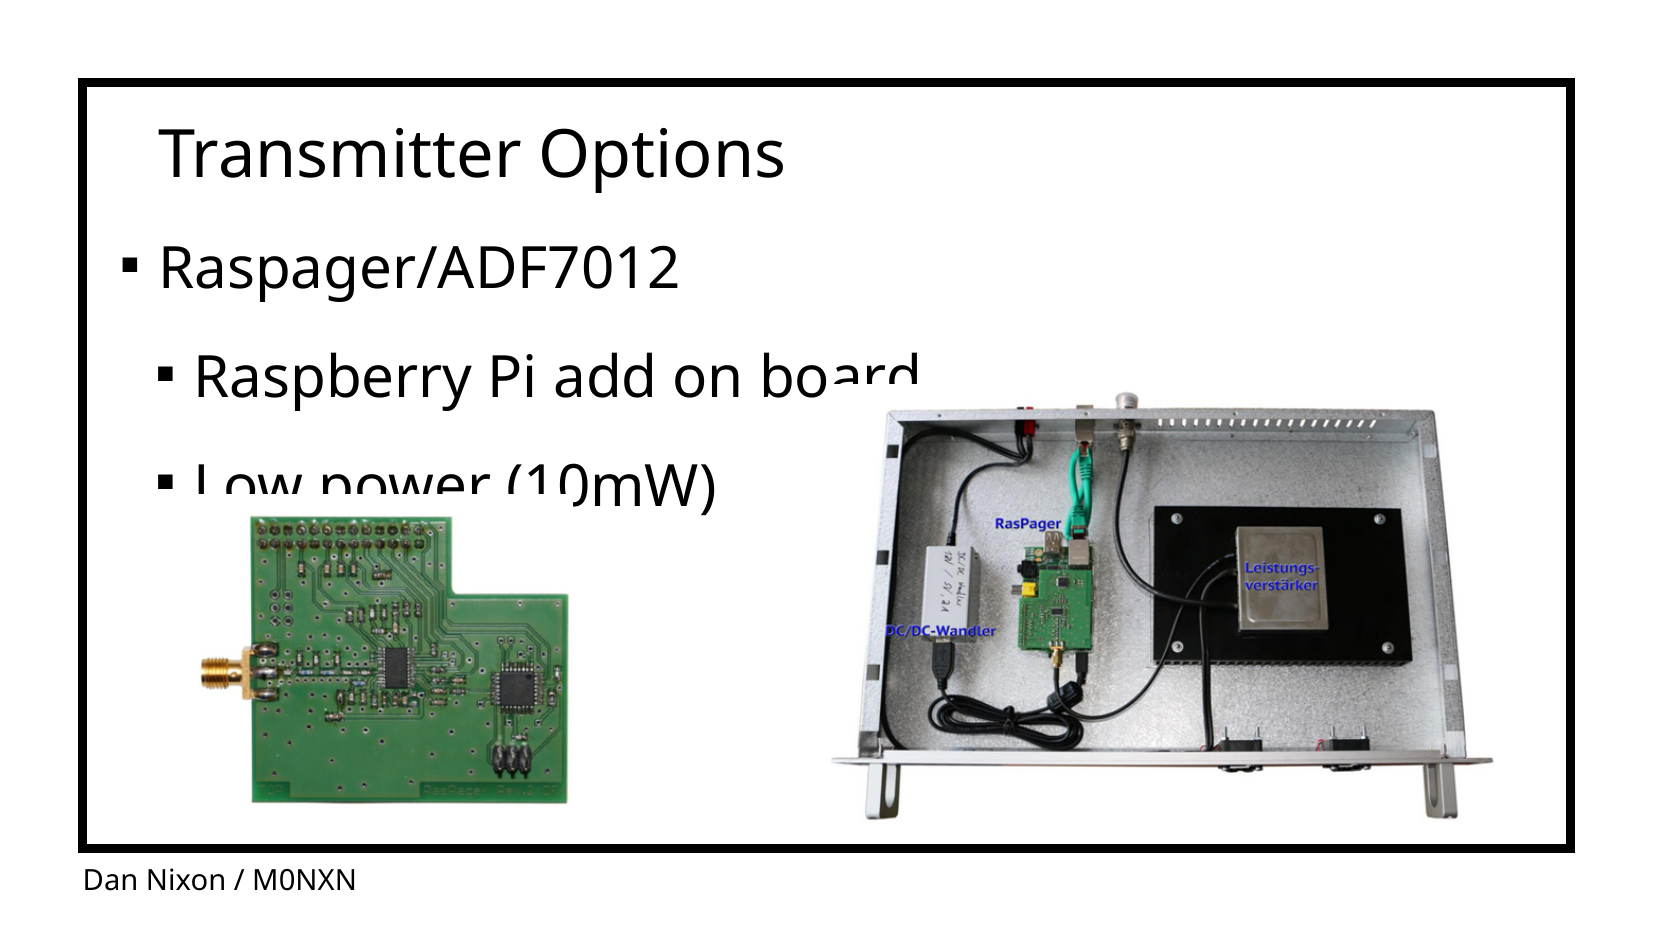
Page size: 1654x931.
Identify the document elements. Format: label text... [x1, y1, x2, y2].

picture [197, 494, 573, 815]
subtitle Transmitter Options Raspager/ADF7012 Raspberry Pi add on board Low power (10mW) [82, 82, 1571, 849]
picture [826, 384, 1501, 827]
